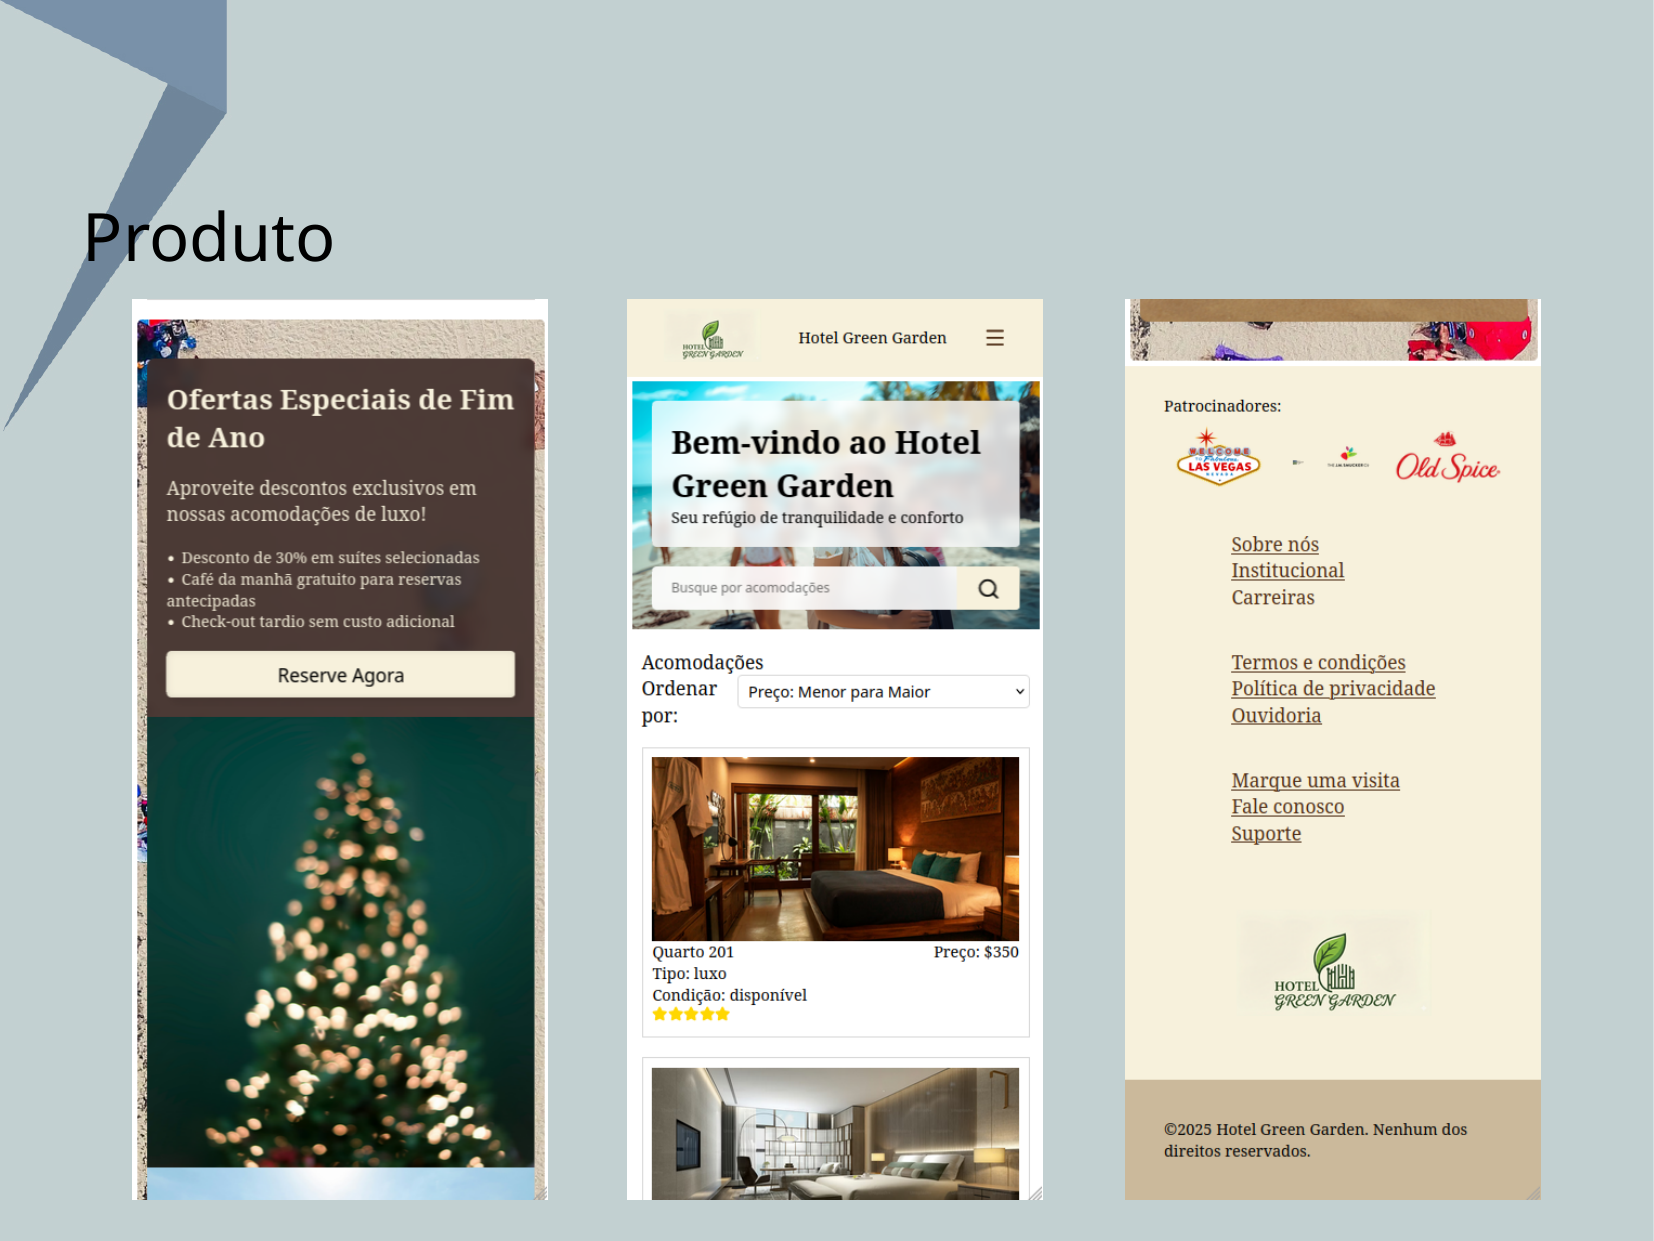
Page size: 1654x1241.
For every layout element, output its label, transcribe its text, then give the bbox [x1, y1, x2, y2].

picture [0, 0, 1654, 1241]
title Produto [82, 132, 1571, 340]
